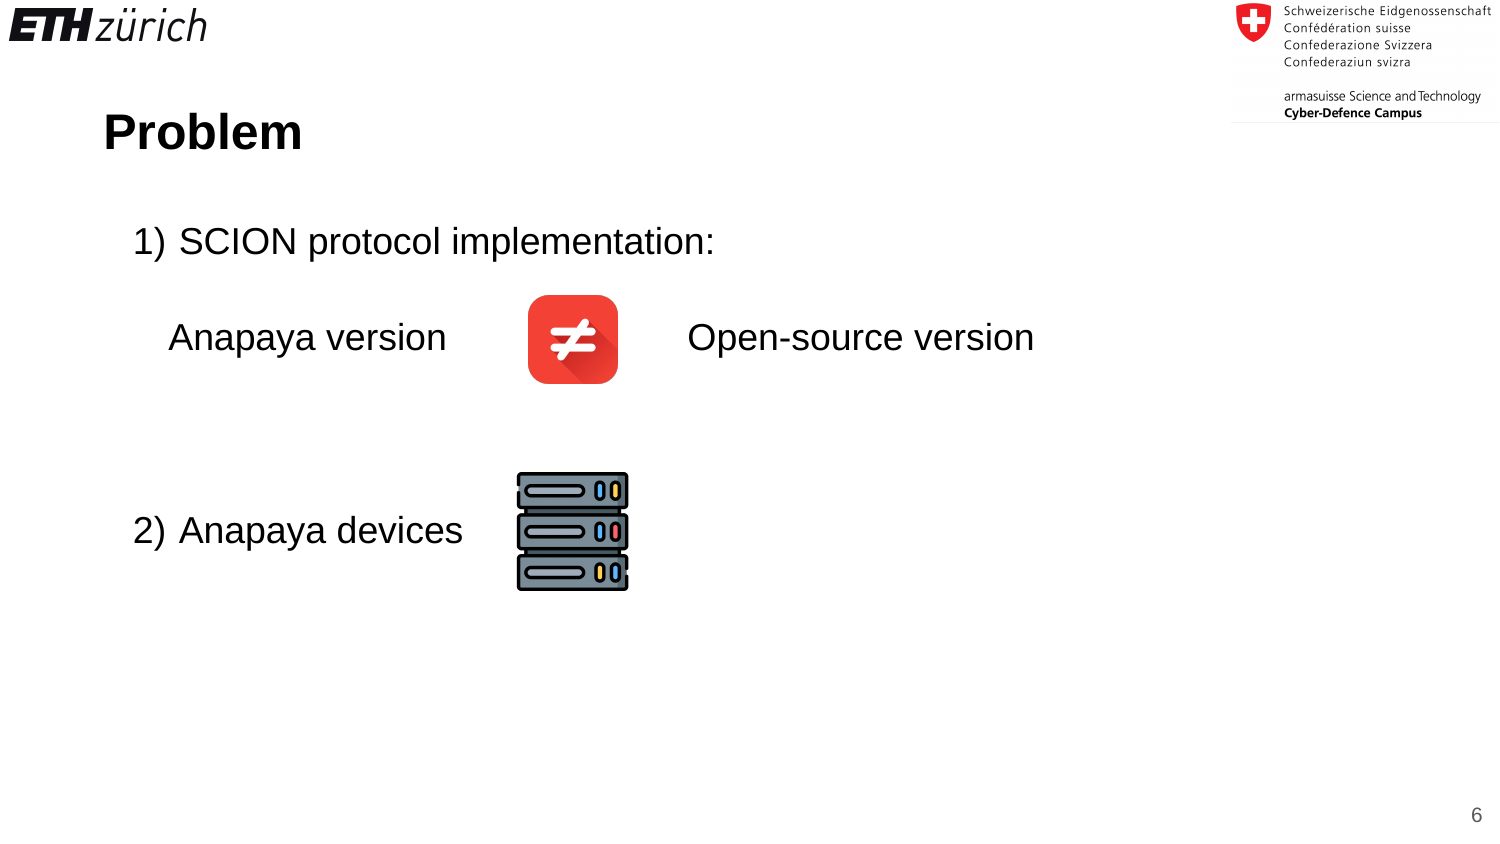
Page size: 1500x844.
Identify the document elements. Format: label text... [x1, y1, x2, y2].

text_box Problem [88, 88, 1182, 178]
picture [1231, 0, 1500, 123]
picture [528, 295, 618, 384]
picture [513, 472, 632, 591]
text_box SCION protocol implementation: Anapaya version Open-source version Anapaya devices [118, 206, 1123, 704]
picture [8, 8, 207, 42]
